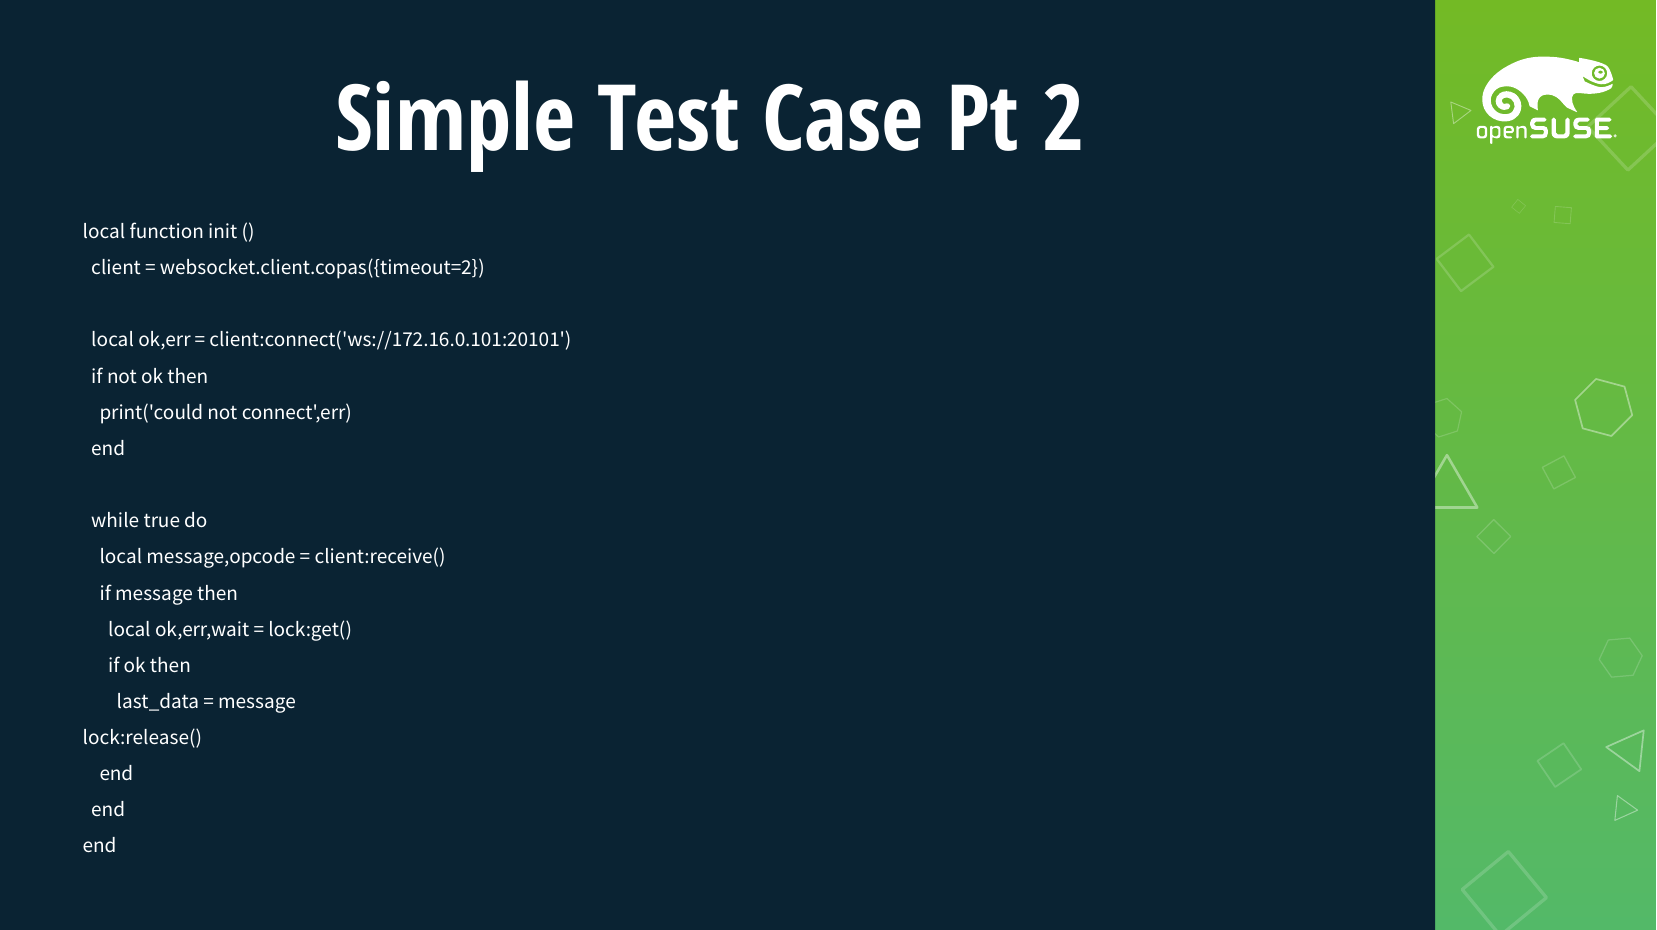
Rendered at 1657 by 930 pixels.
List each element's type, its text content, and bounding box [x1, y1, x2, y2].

list local function init () client = websocket.client.copas({timeout=2}) local ok,err = client:connect('ws://172.16.0.101:20101') if not ok then print('could not connect',err) end while true do local message,opcode = client:receive() if message then local ok,err,wait = lock:get() if ok then last_data = message lock:release() end end end [82, 217, 1338, 875]
title Simple Test Case Pt 2 [82, 37, 1338, 193]
